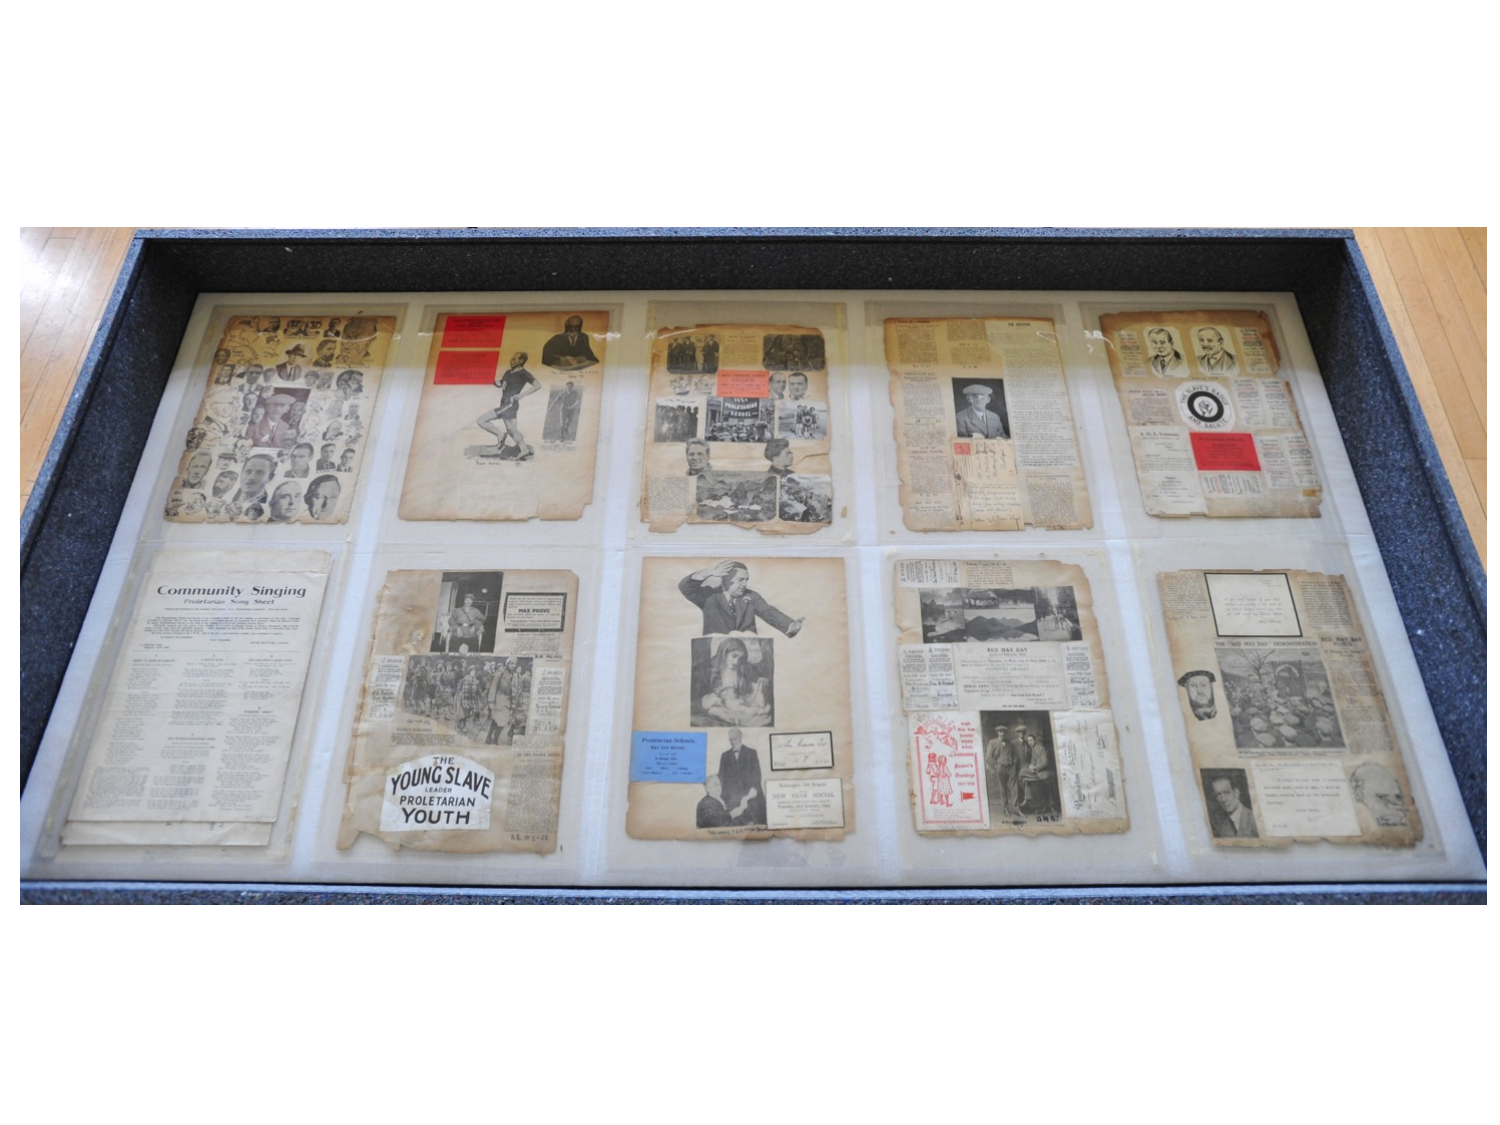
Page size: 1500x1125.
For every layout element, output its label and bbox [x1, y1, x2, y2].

picture [20, 227, 1487, 905]
